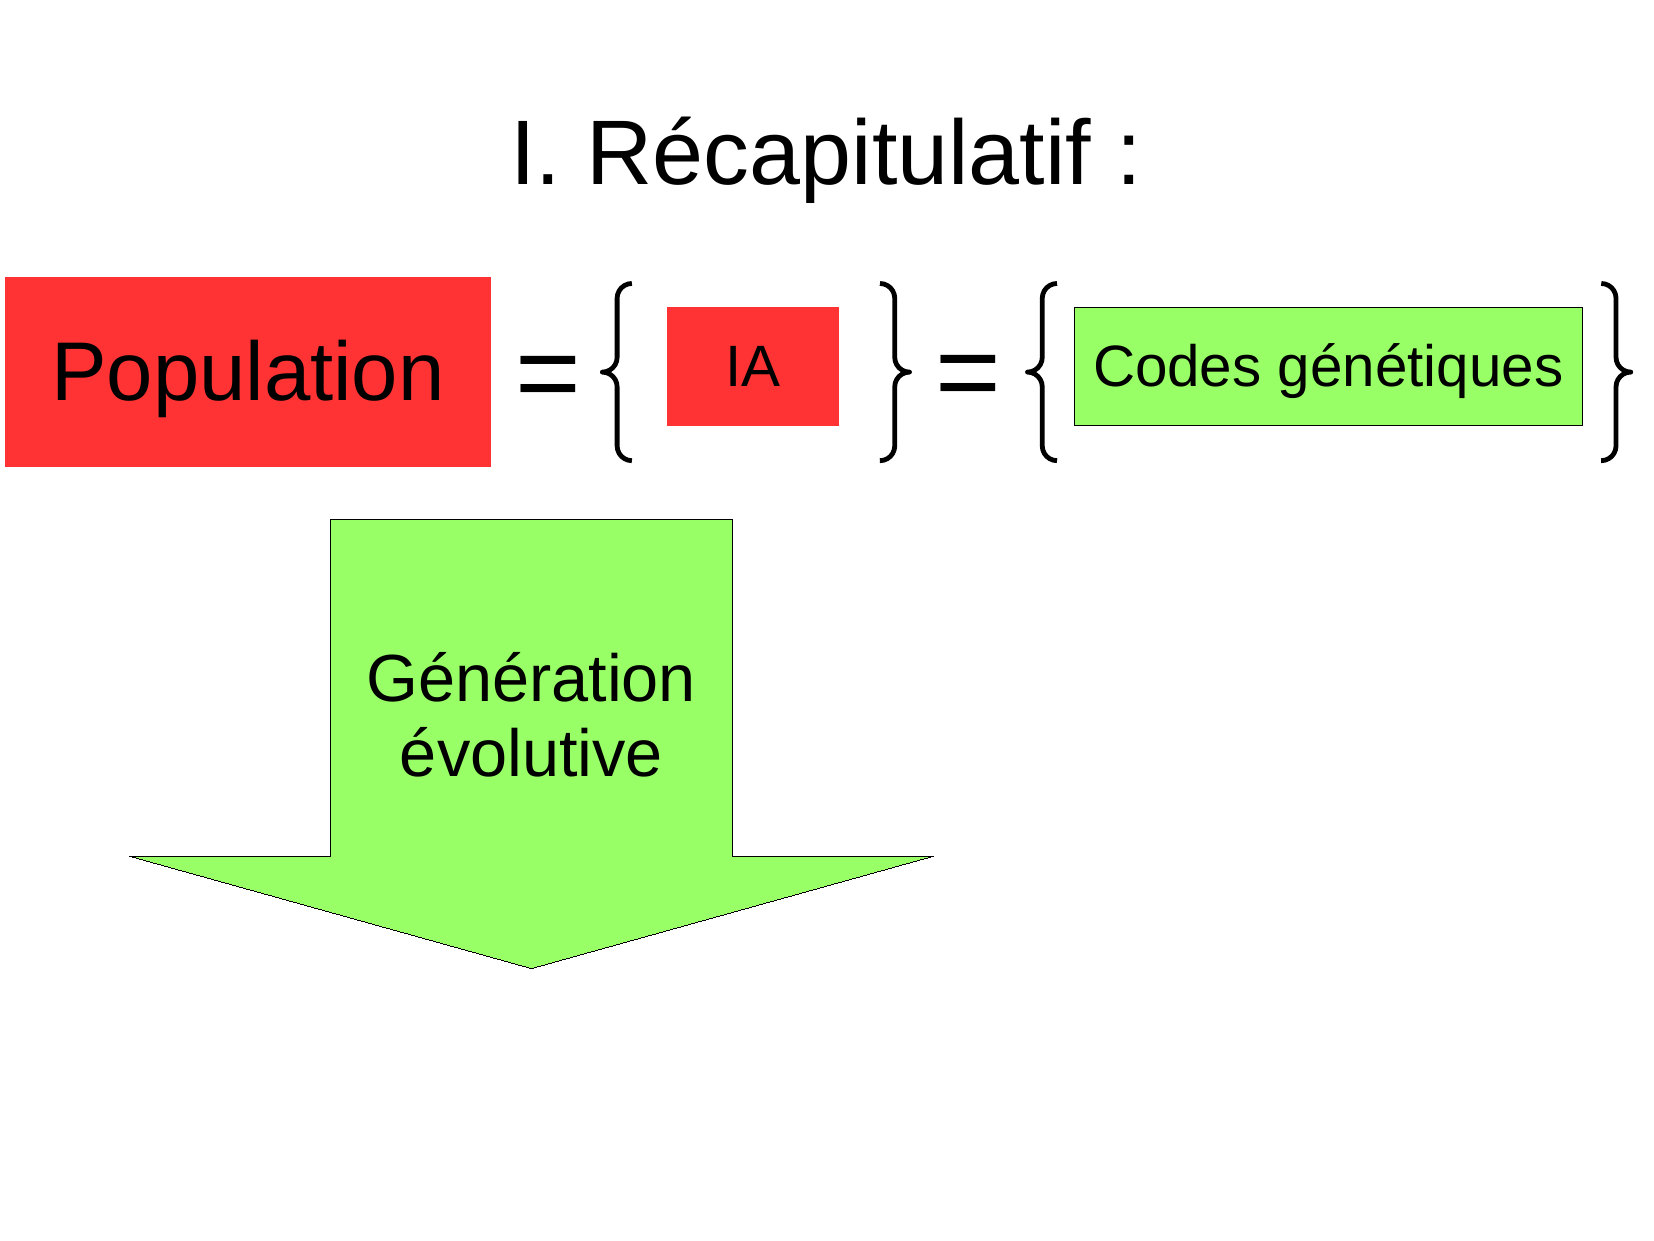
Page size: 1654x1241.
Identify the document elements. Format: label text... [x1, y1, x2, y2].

text_box Génération évolutive [129, 519, 934, 969]
text_box Population [5, 277, 491, 467]
text_box IA [667, 307, 839, 426]
text_box Codes génétiques [1074, 307, 1583, 426]
text_box = [920, 301, 1016, 443]
text_box = [501, 302, 597, 443]
title I. Récapitulatif : [82, 49, 1571, 257]
